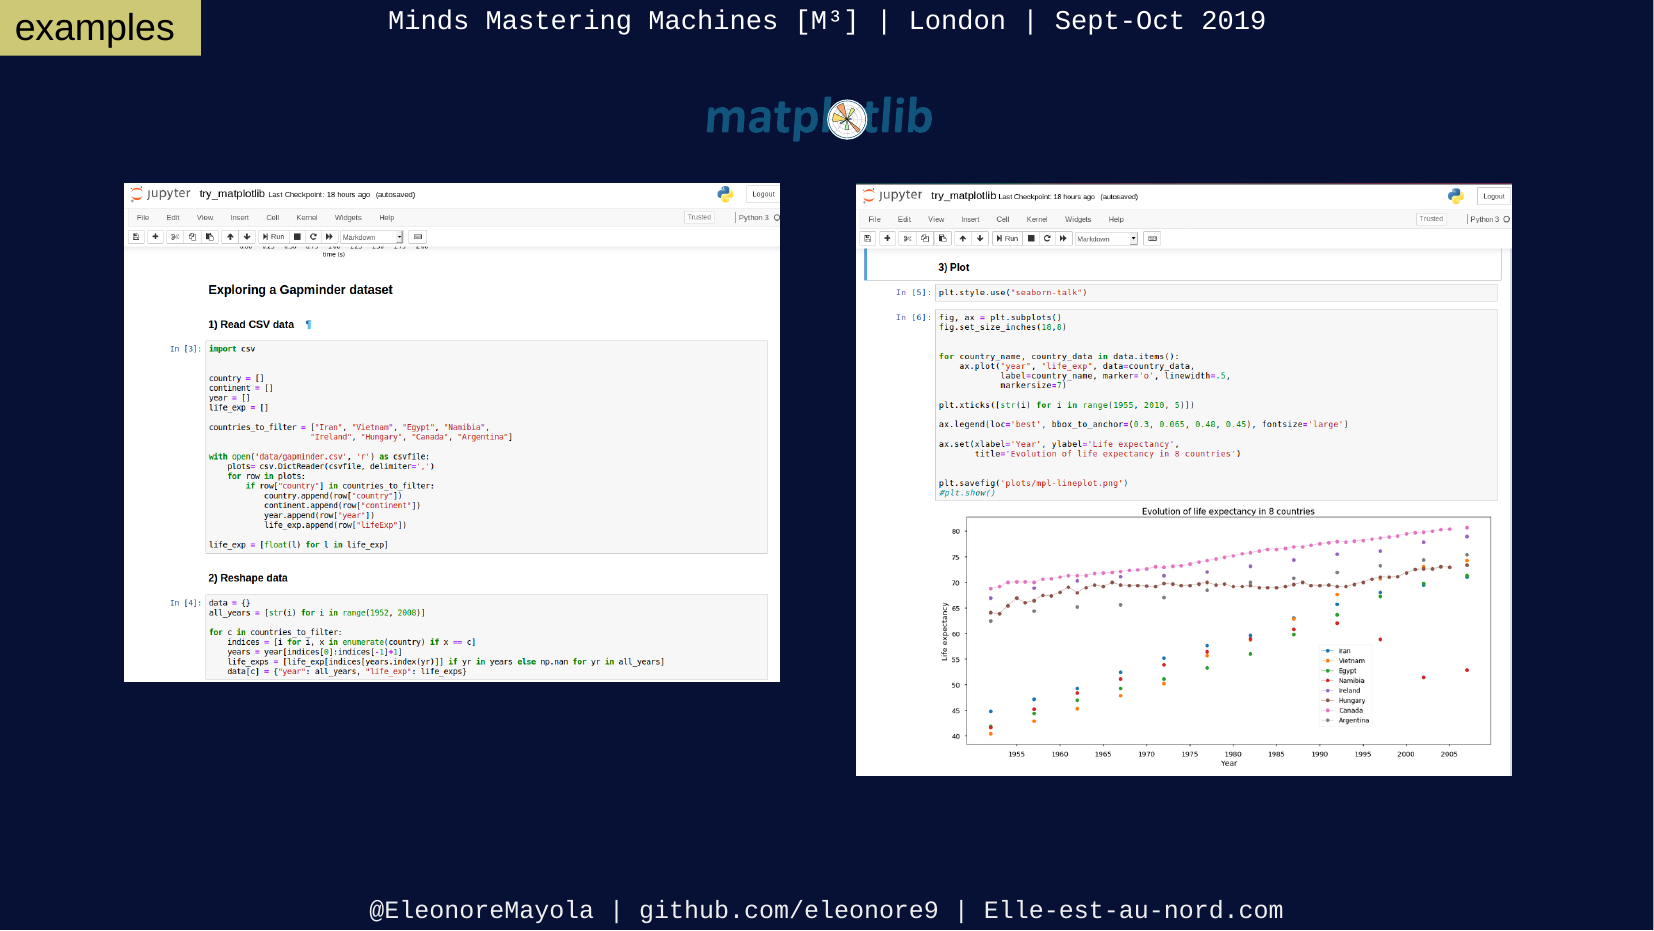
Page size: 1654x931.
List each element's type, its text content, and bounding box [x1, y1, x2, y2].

text_box @EleonoreMayola | github.com/eleonore9 | Elle-est-au-nord.com [295, 862, 1359, 931]
text_box Minds Mastering Machines [M³] | London | Sept-Oct 2019 [265, 0, 1388, 60]
picture [856, 183, 1512, 776]
picture [696, 87, 945, 148]
picture [124, 183, 780, 682]
text_box examples [0, 0, 201, 56]
